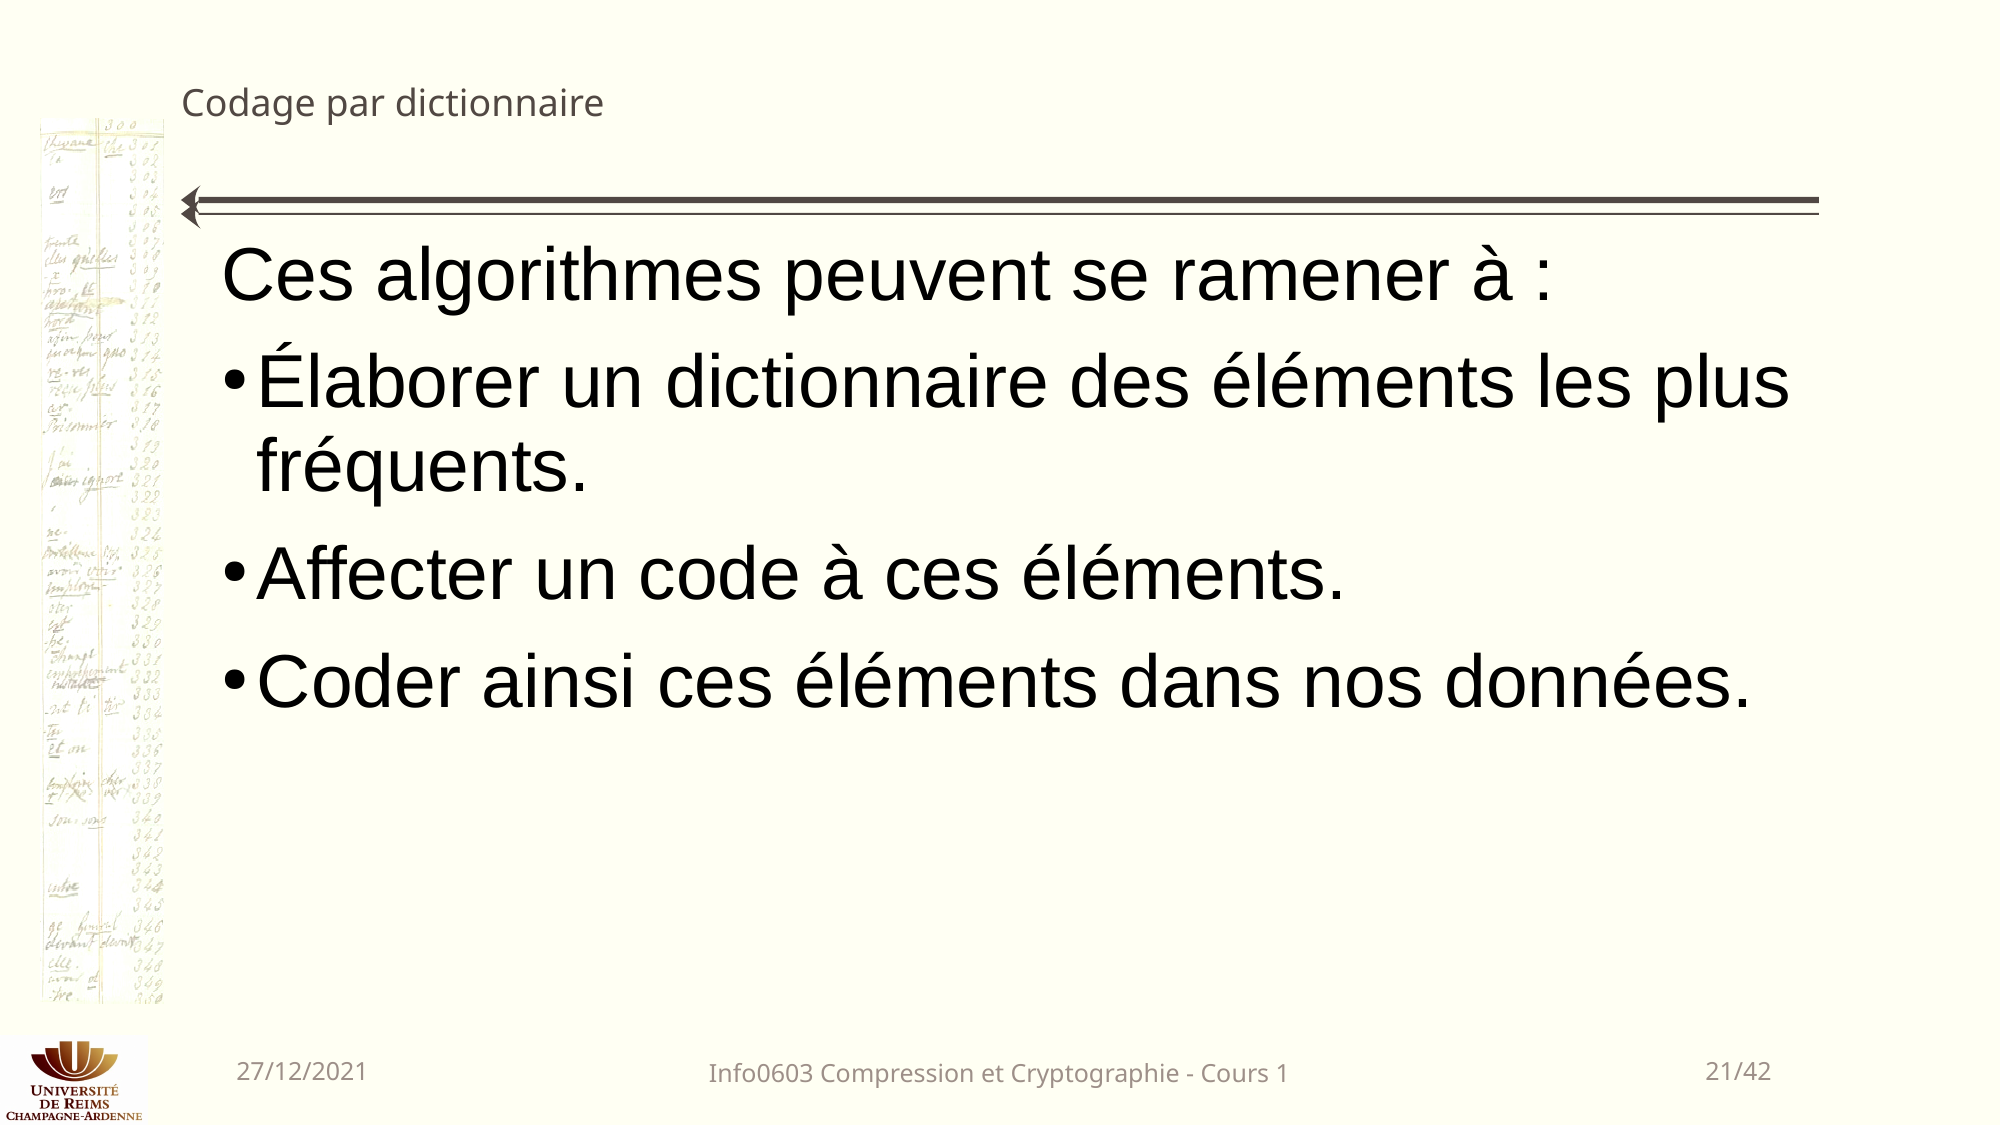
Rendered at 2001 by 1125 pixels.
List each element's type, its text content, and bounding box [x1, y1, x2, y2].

text_box Ces algorithmes peuvent se ramener à : Élaborer un dictionnaire des éléments les plus fréquents. Affecter un code à ces éléments. Coder ainsi ces éléments dans nos données. [206, 224, 1920, 731]
title Codage par dictionnaire [181, 12, 1819, 193]
picture [40, 118, 164, 1004]
picture [0, 1035, 148, 1125]
